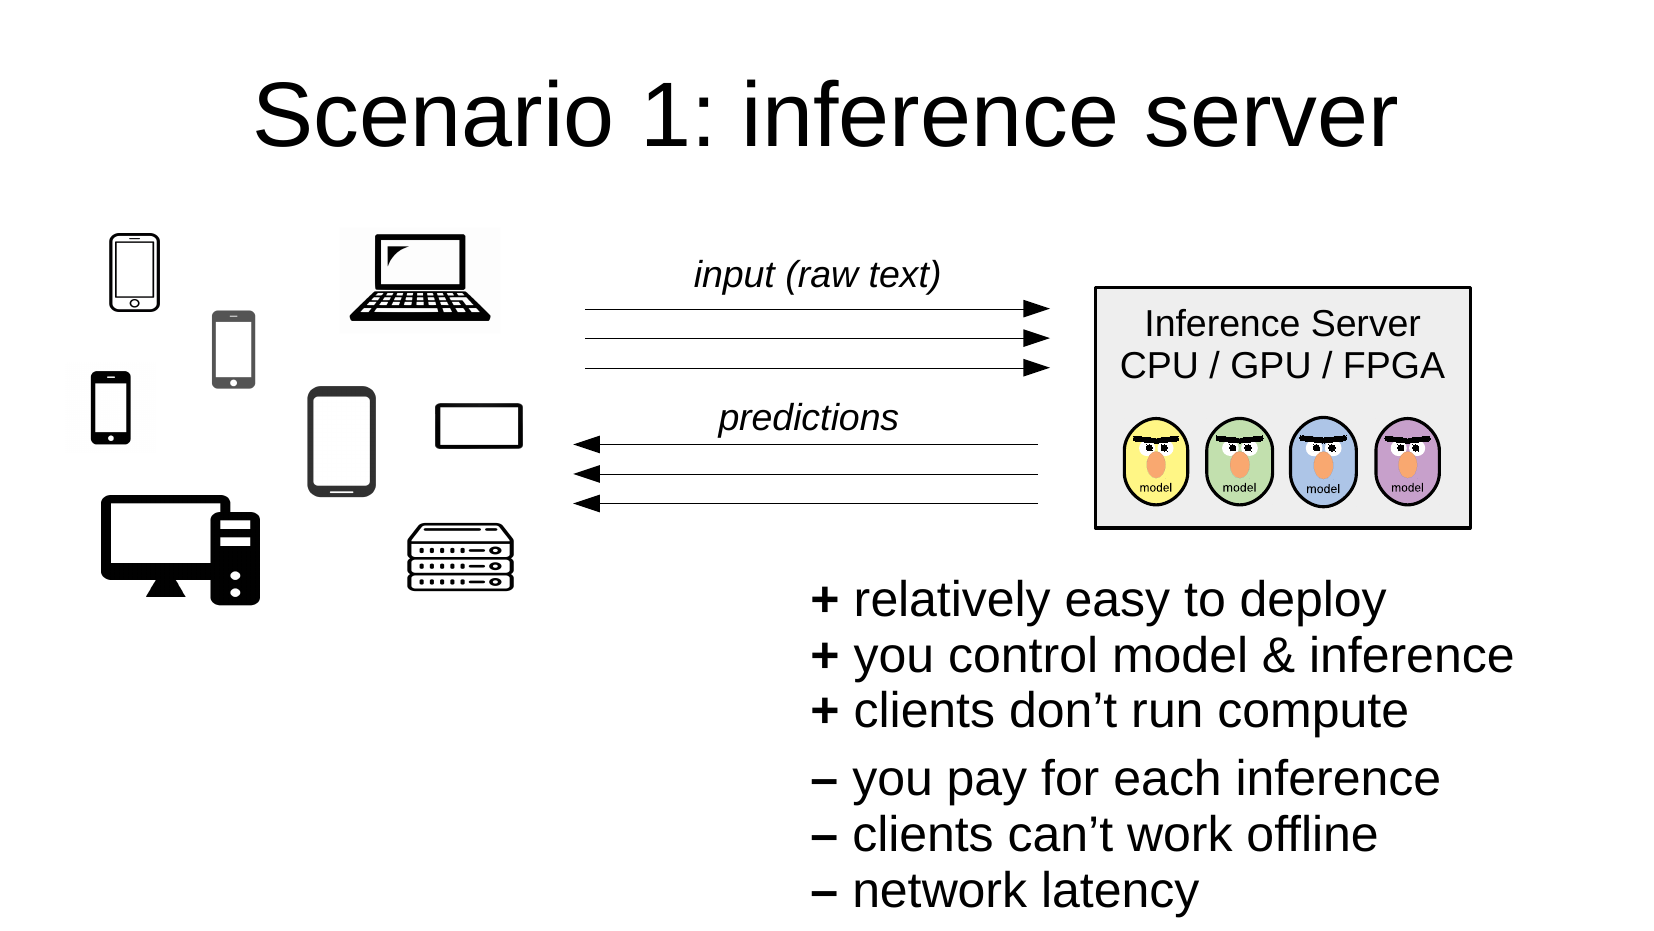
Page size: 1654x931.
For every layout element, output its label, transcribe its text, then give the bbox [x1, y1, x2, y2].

text_box [1375, 418, 1440, 505]
text_box [1206, 418, 1273, 505]
text_box [1290, 417, 1357, 507]
picture [65, 362, 156, 453]
text_box + relatively easy to deploy + you control model & inference + clients don’t run compute – you pay for each inference – clients can’t work offline – network latency [810, 571, 1654, 918]
picture [101, 482, 260, 618]
text_box [1124, 418, 1188, 505]
picture [339, 227, 501, 334]
picture [395, 515, 526, 599]
text_box Inference Server CPU / GPU / FPGA [1095, 287, 1471, 528]
picture [435, 403, 523, 450]
title Scenario 1: inference server [82, 37, 1571, 193]
picture [185, 303, 409, 502]
text_box input (raw text) [642, 245, 993, 429]
picture [89, 233, 180, 312]
text_box predictions [703, 389, 928, 527]
